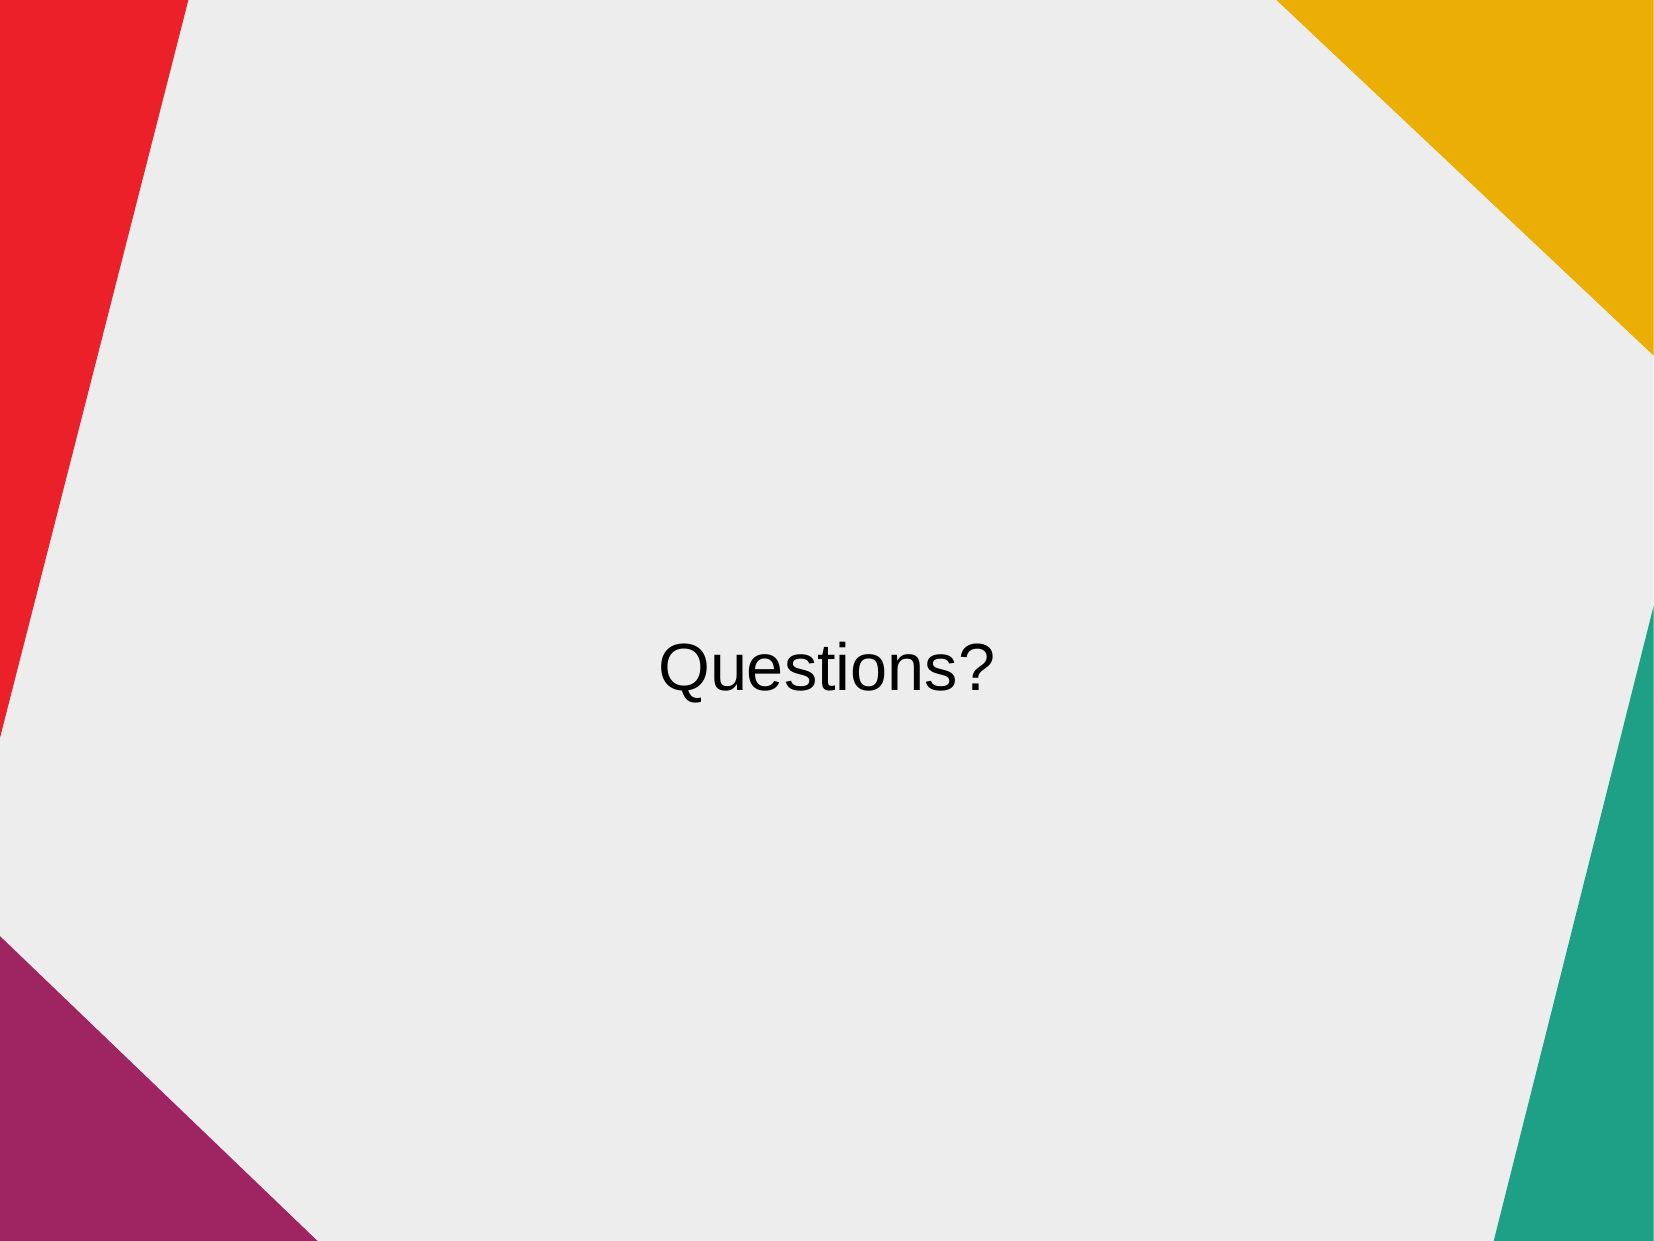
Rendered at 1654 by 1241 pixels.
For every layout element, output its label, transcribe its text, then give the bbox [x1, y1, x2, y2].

text_box Questions? [114, 302, 1539, 1033]
